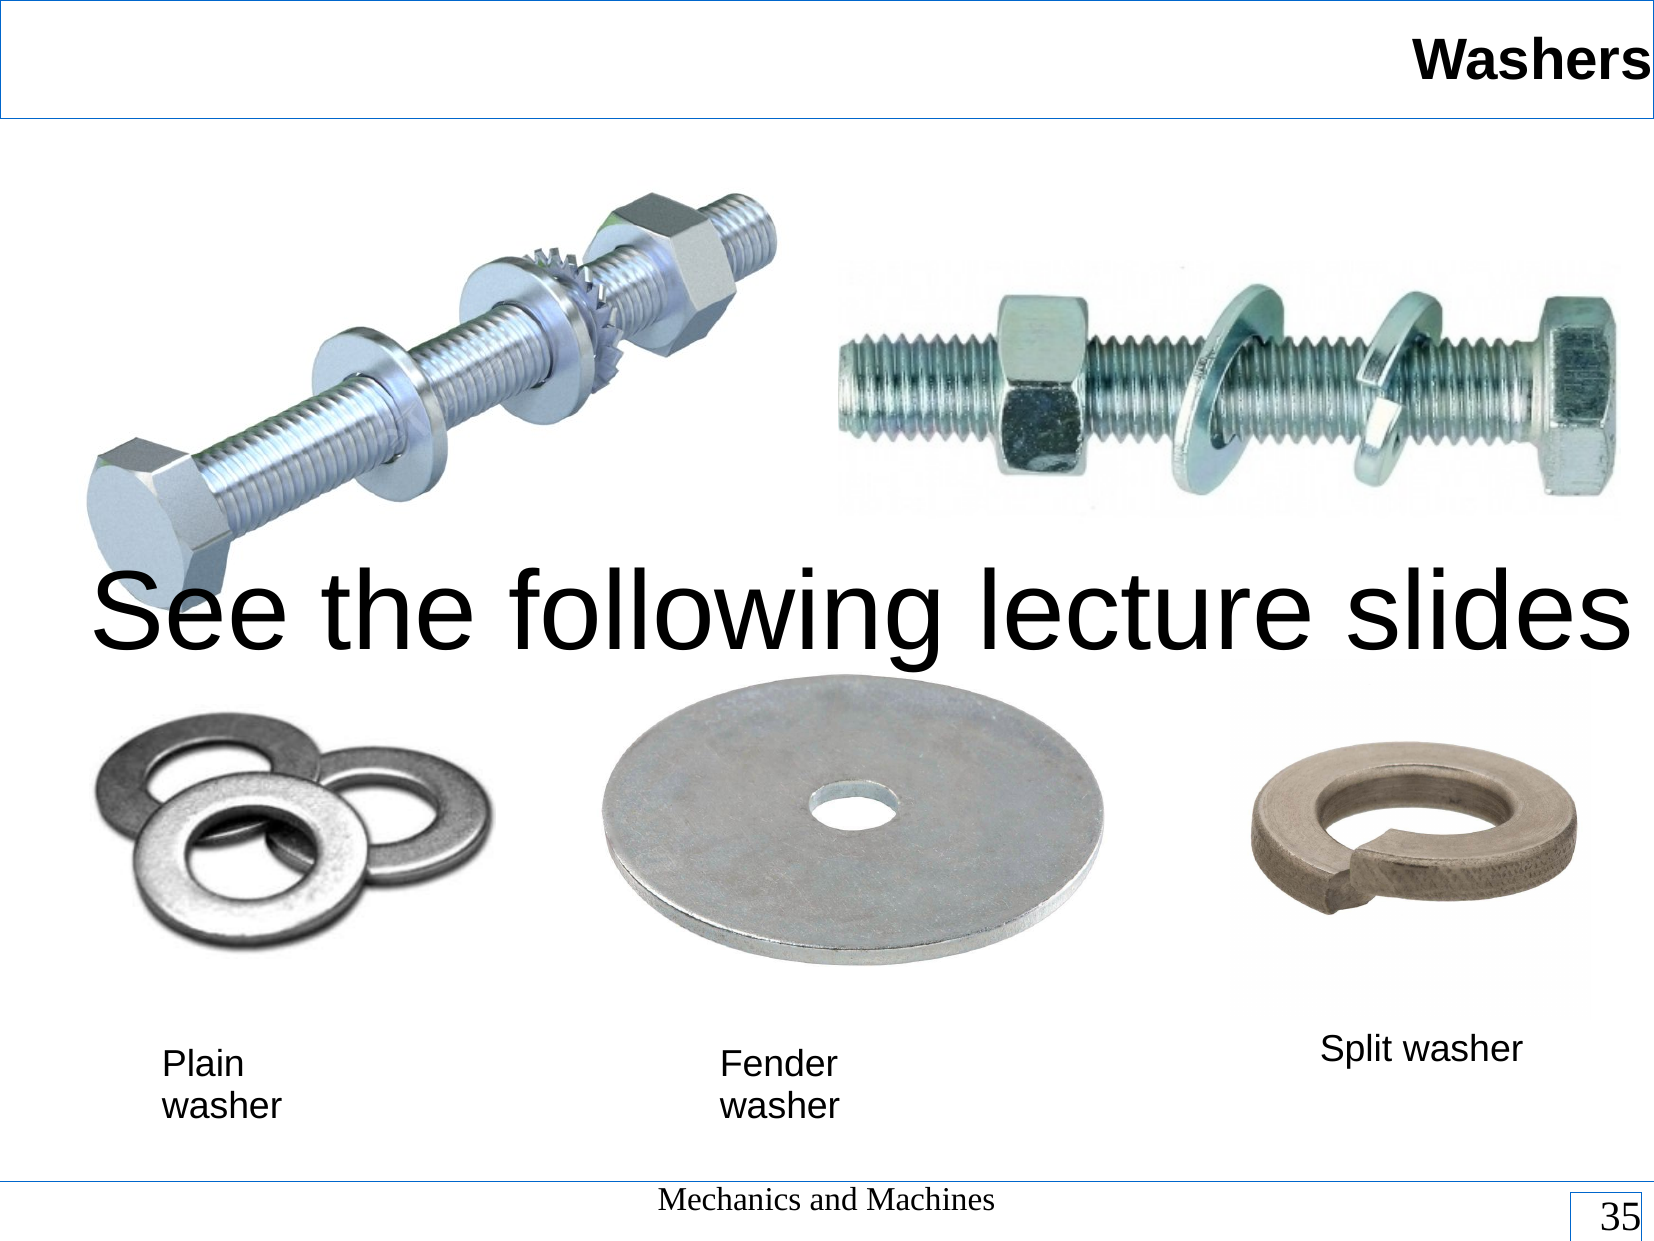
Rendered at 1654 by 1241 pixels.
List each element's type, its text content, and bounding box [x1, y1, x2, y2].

picture [838, 148, 1621, 540]
title Washers [0, 0, 1654, 119]
picture [60, 149, 819, 646]
text_box Plain washer [147, 1035, 391, 1092]
picture [570, 681, 1122, 1096]
text_box Split washer [1305, 1020, 1557, 1079]
picture [89, 704, 496, 959]
picture [1230, 681, 1591, 1021]
text_box Fender washer [705, 1034, 984, 1092]
text_box See the following lecture slides [75, 540, 1649, 681]
